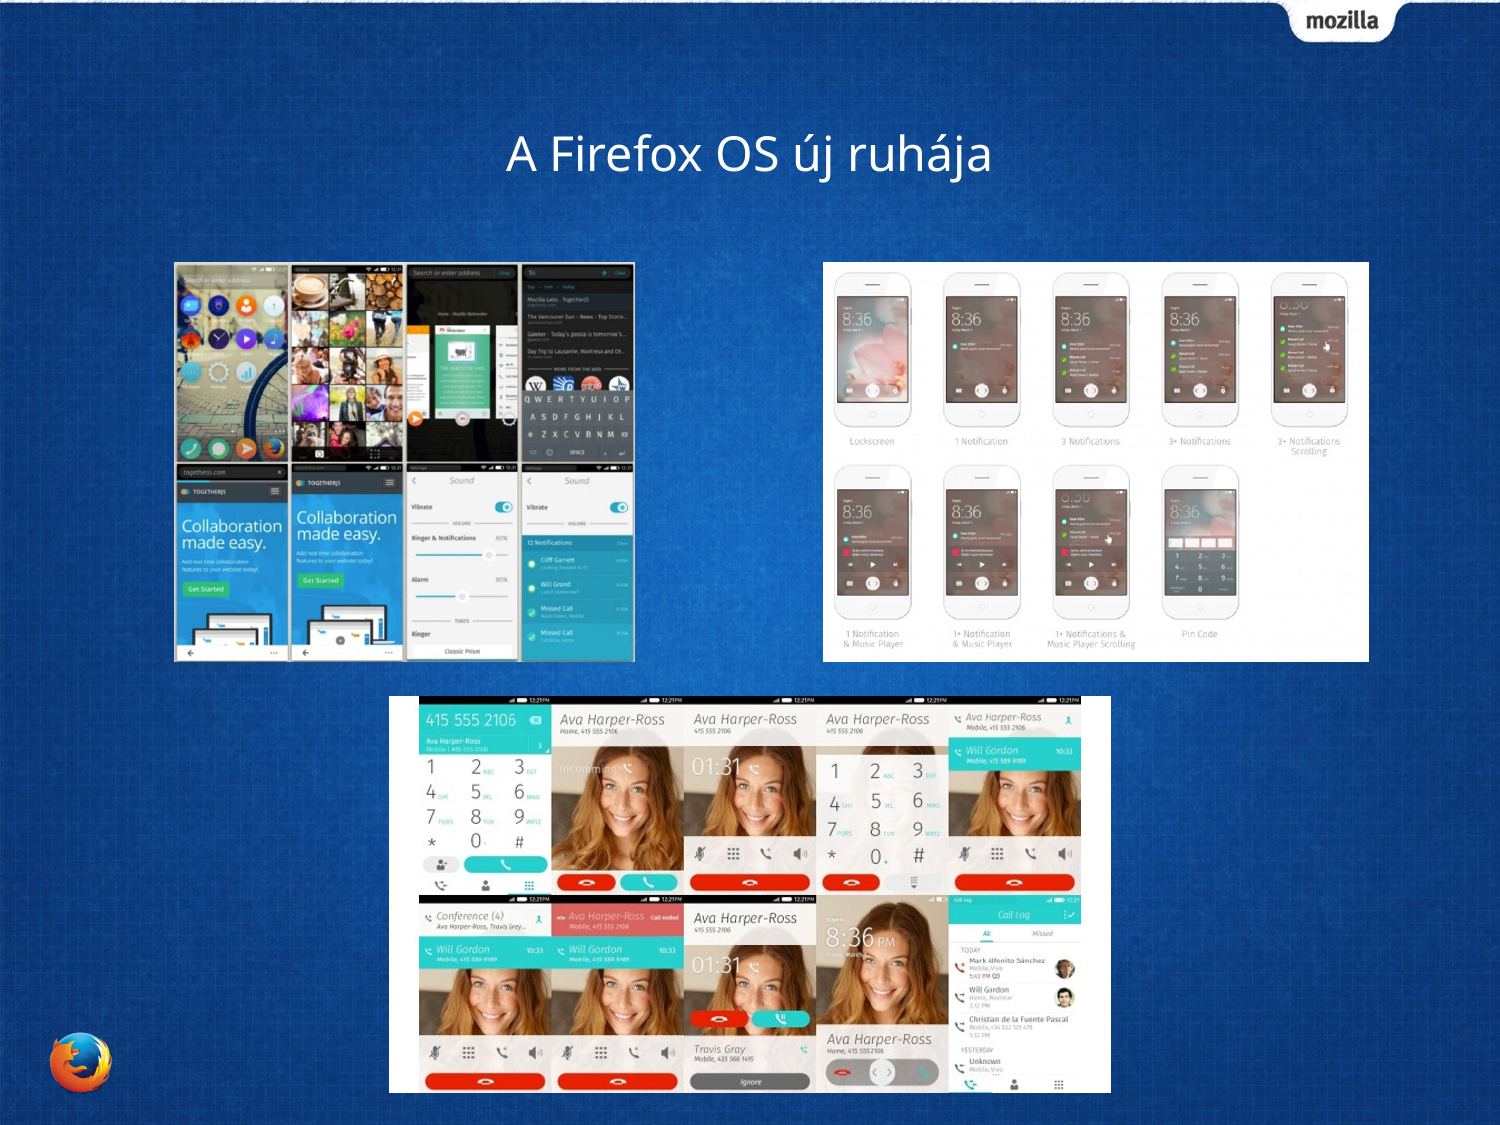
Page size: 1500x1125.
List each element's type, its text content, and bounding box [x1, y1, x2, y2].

picture [0, 0, 1500, 1125]
title A Firefox OS új ruhája [75, 45, 1425, 233]
